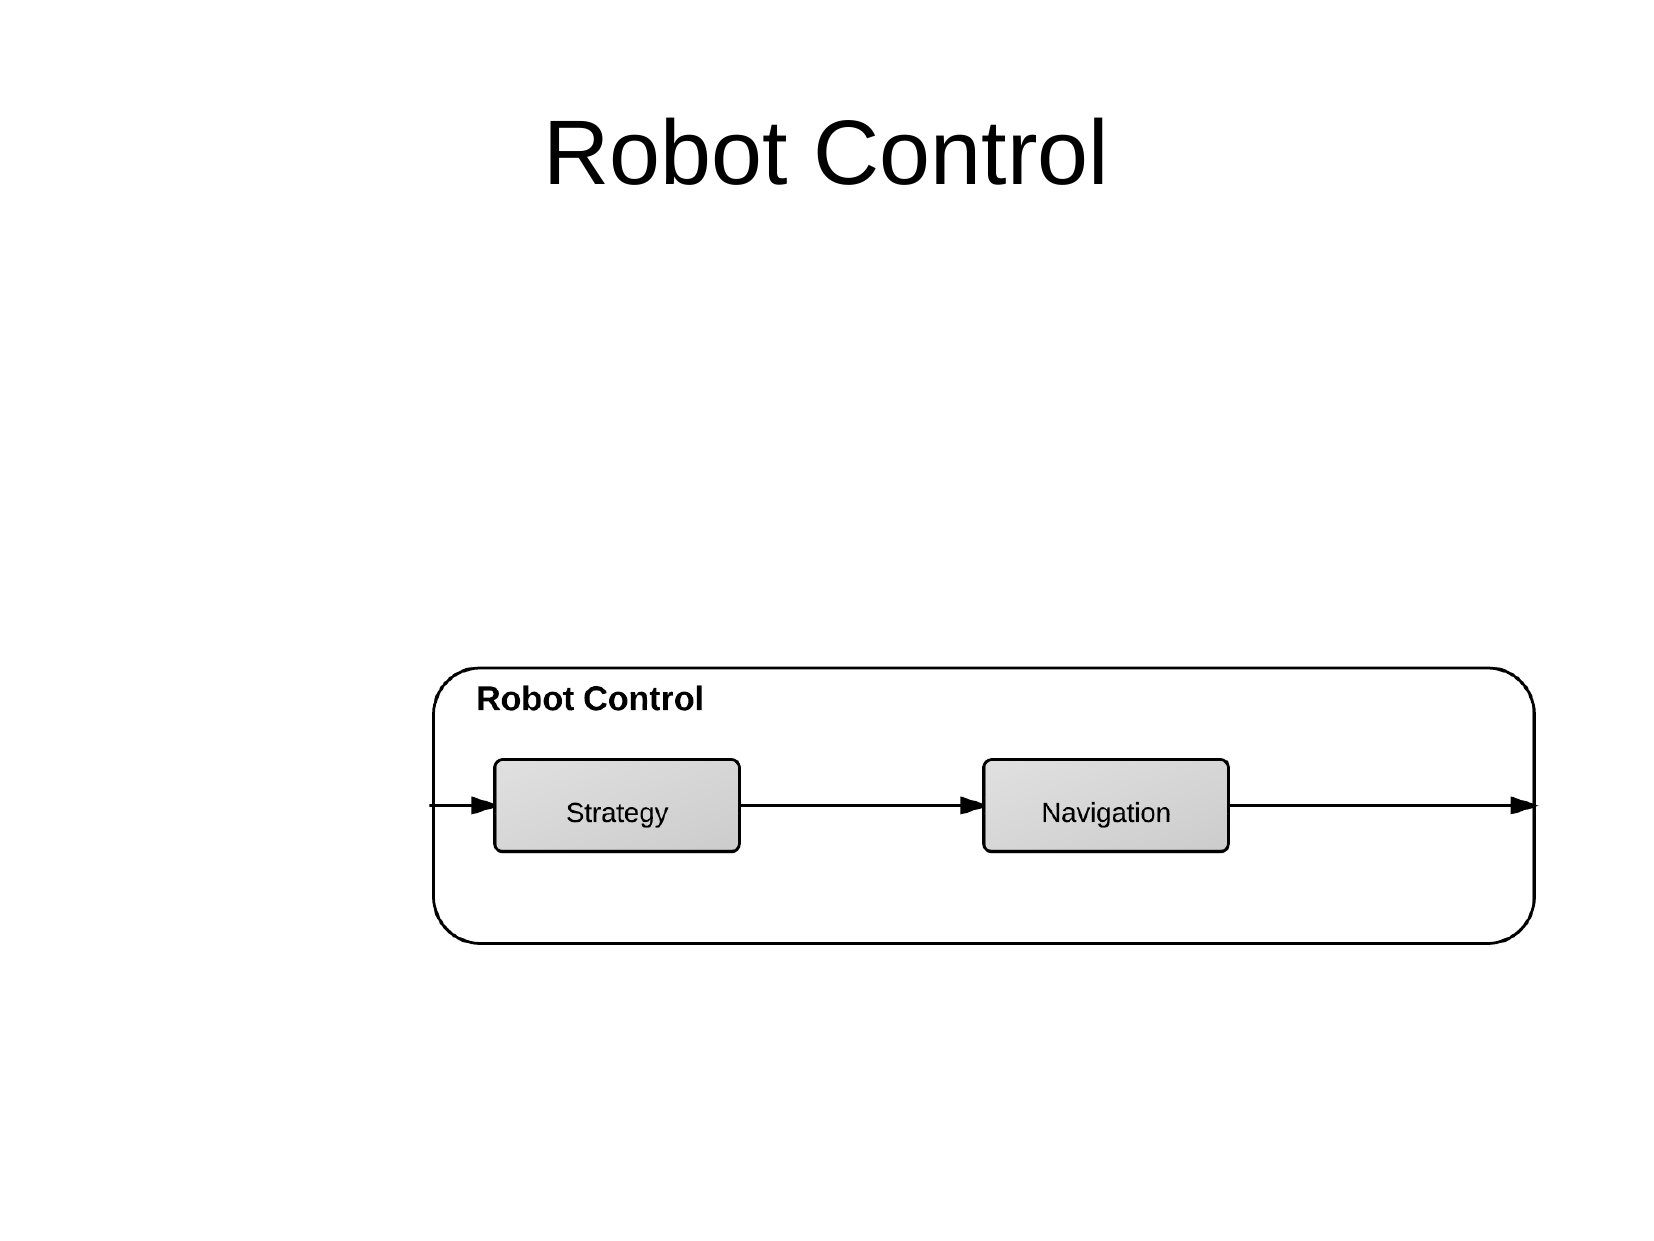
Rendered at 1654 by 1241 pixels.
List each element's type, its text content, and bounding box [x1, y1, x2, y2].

title Robot Control [82, 49, 1571, 257]
picture [0, 270, 1654, 1004]
